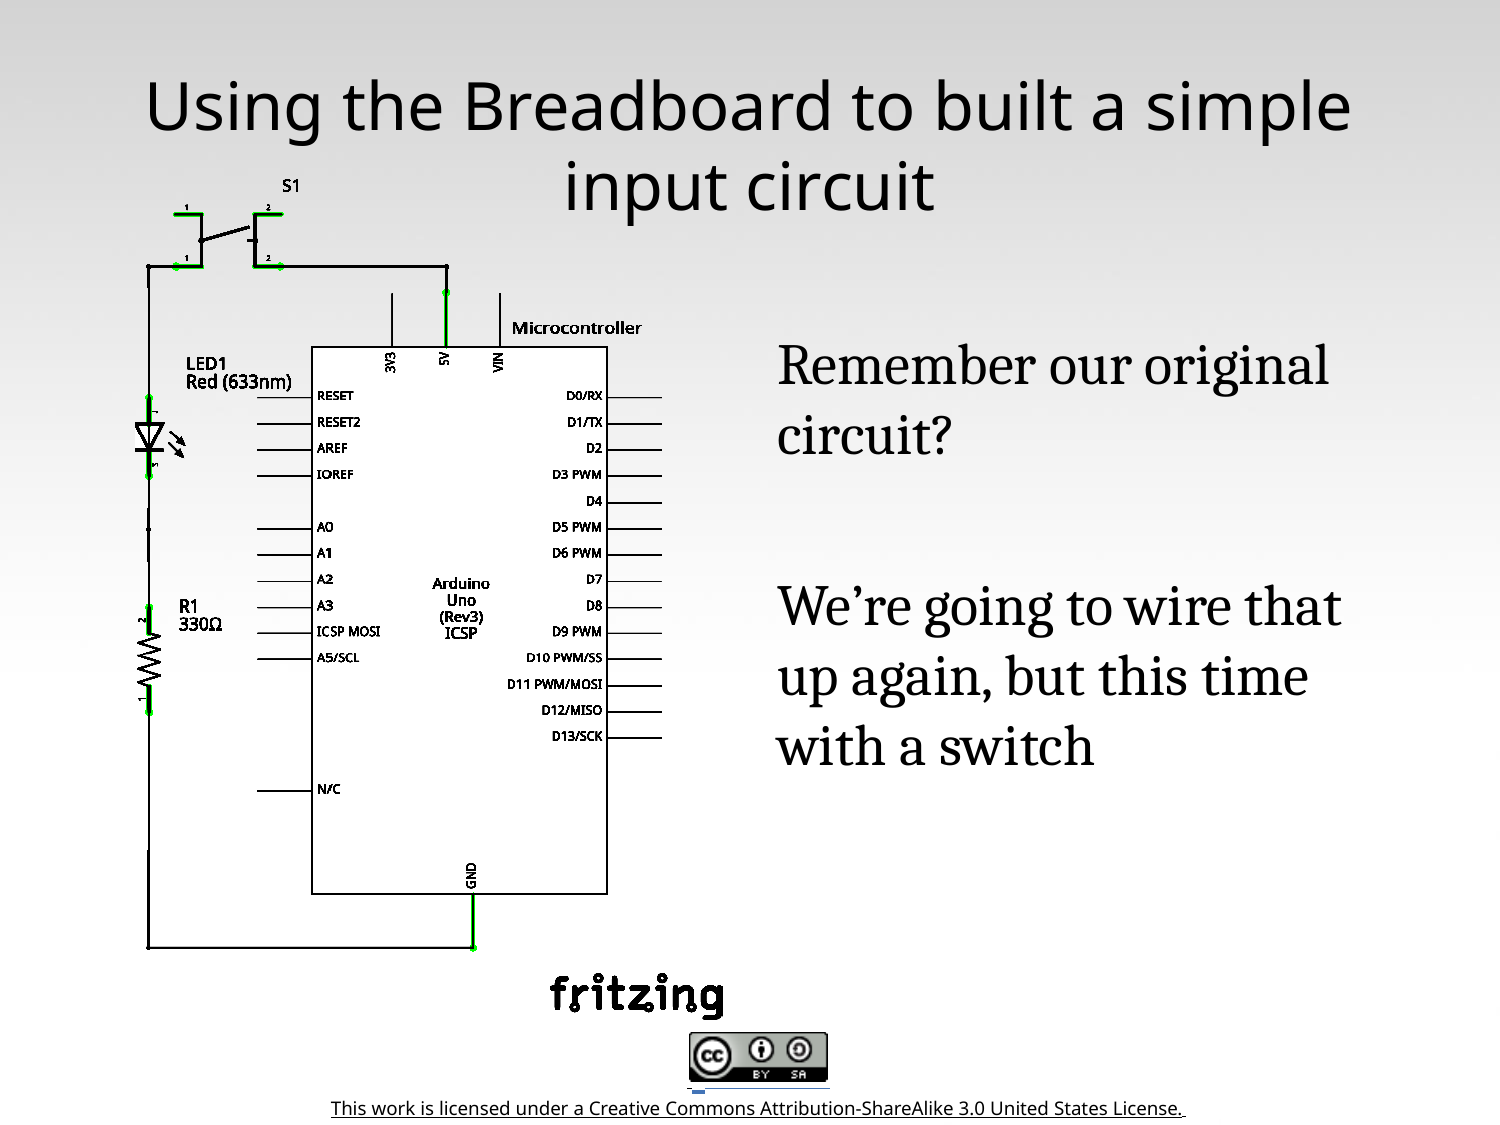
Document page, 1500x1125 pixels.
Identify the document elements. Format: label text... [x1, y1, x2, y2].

list Remember our original circuit? We’re going to wire that up again, but this time with a switch [762, 318, 1388, 1031]
title Using the Breadboard to built a simple input circuit [112, 50, 1388, 238]
picture [0, 0, 1500, 1125]
